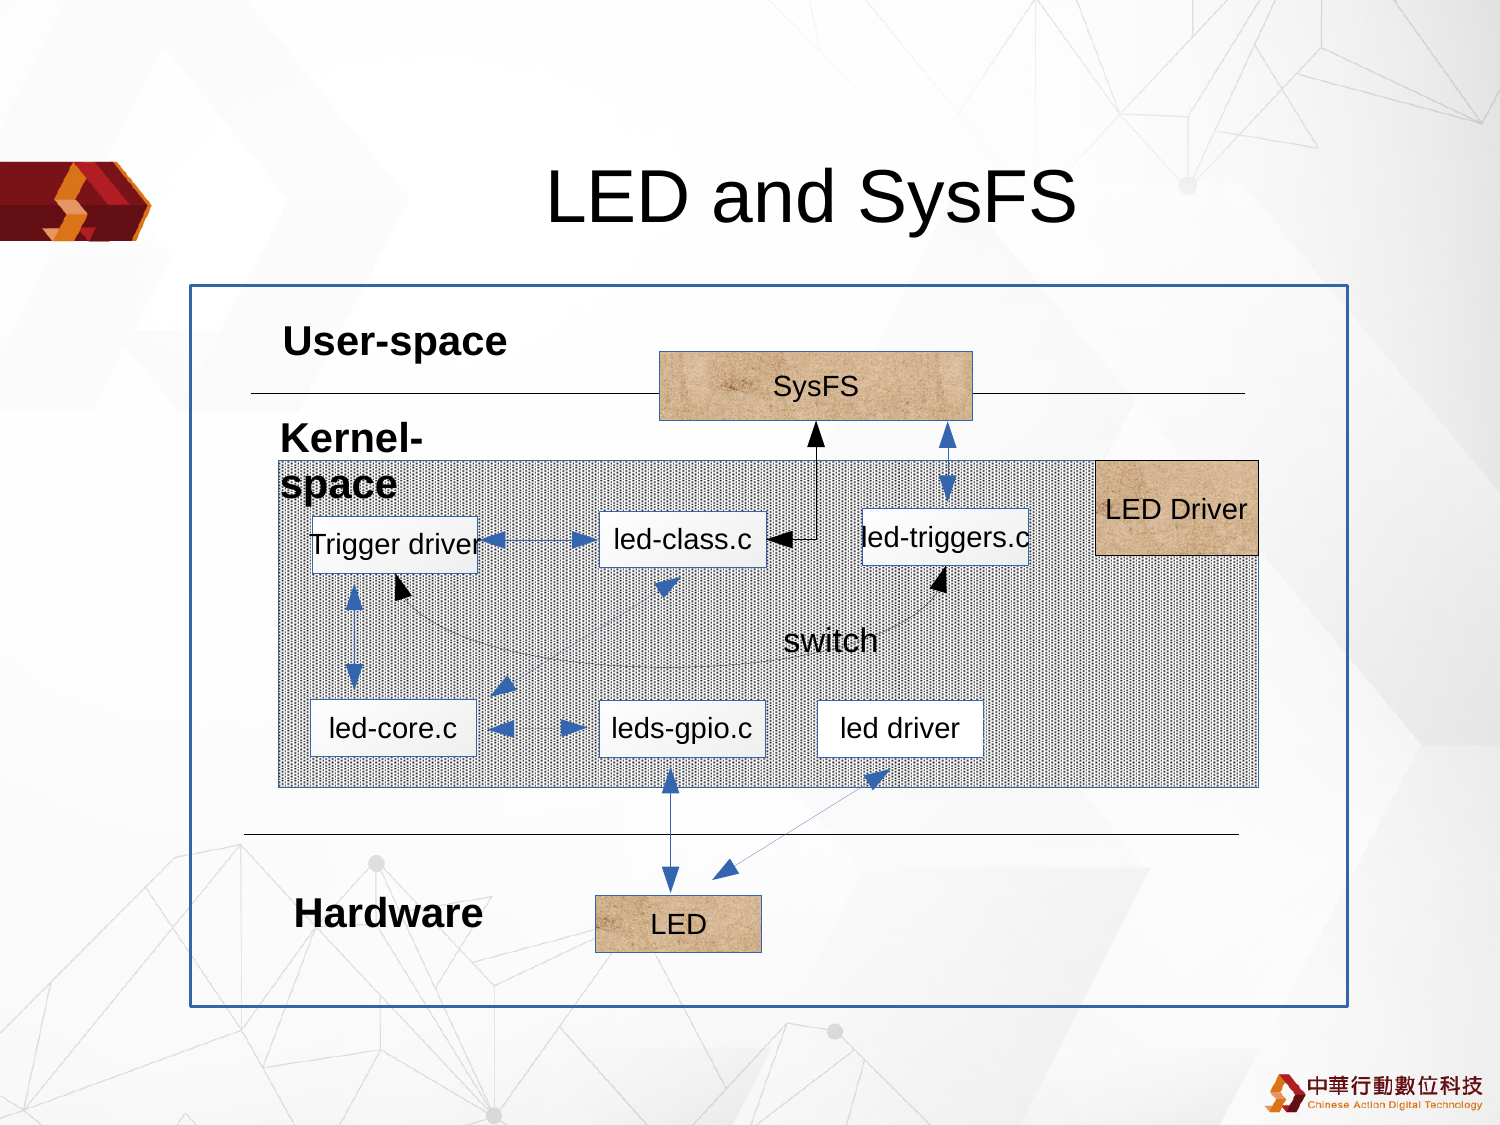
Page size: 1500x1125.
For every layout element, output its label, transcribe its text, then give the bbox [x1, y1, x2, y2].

picture [0, 0, 1500, 1125]
text_box led-triggers.c [862, 508, 1029, 566]
text_box switch [768, 613, 909, 667]
text_box Trigger driver [312, 516, 478, 574]
text_box led-class.c [599, 511, 767, 568]
text_box Kernel-space [265, 406, 538, 515]
text_box LED Driver [1095, 460, 1259, 556]
text_box led-core.c [310, 699, 477, 757]
text_box [278, 460, 1259, 788]
text_box User-space [267, 310, 527, 372]
text_box leds-gpio.c [599, 700, 766, 758]
title LED and SysFS [118, 112, 1500, 281]
text_box LED [595, 895, 762, 953]
text_box Hardware [278, 882, 538, 944]
text_box SysFS [659, 351, 973, 421]
text_box led driver [817, 700, 984, 758]
